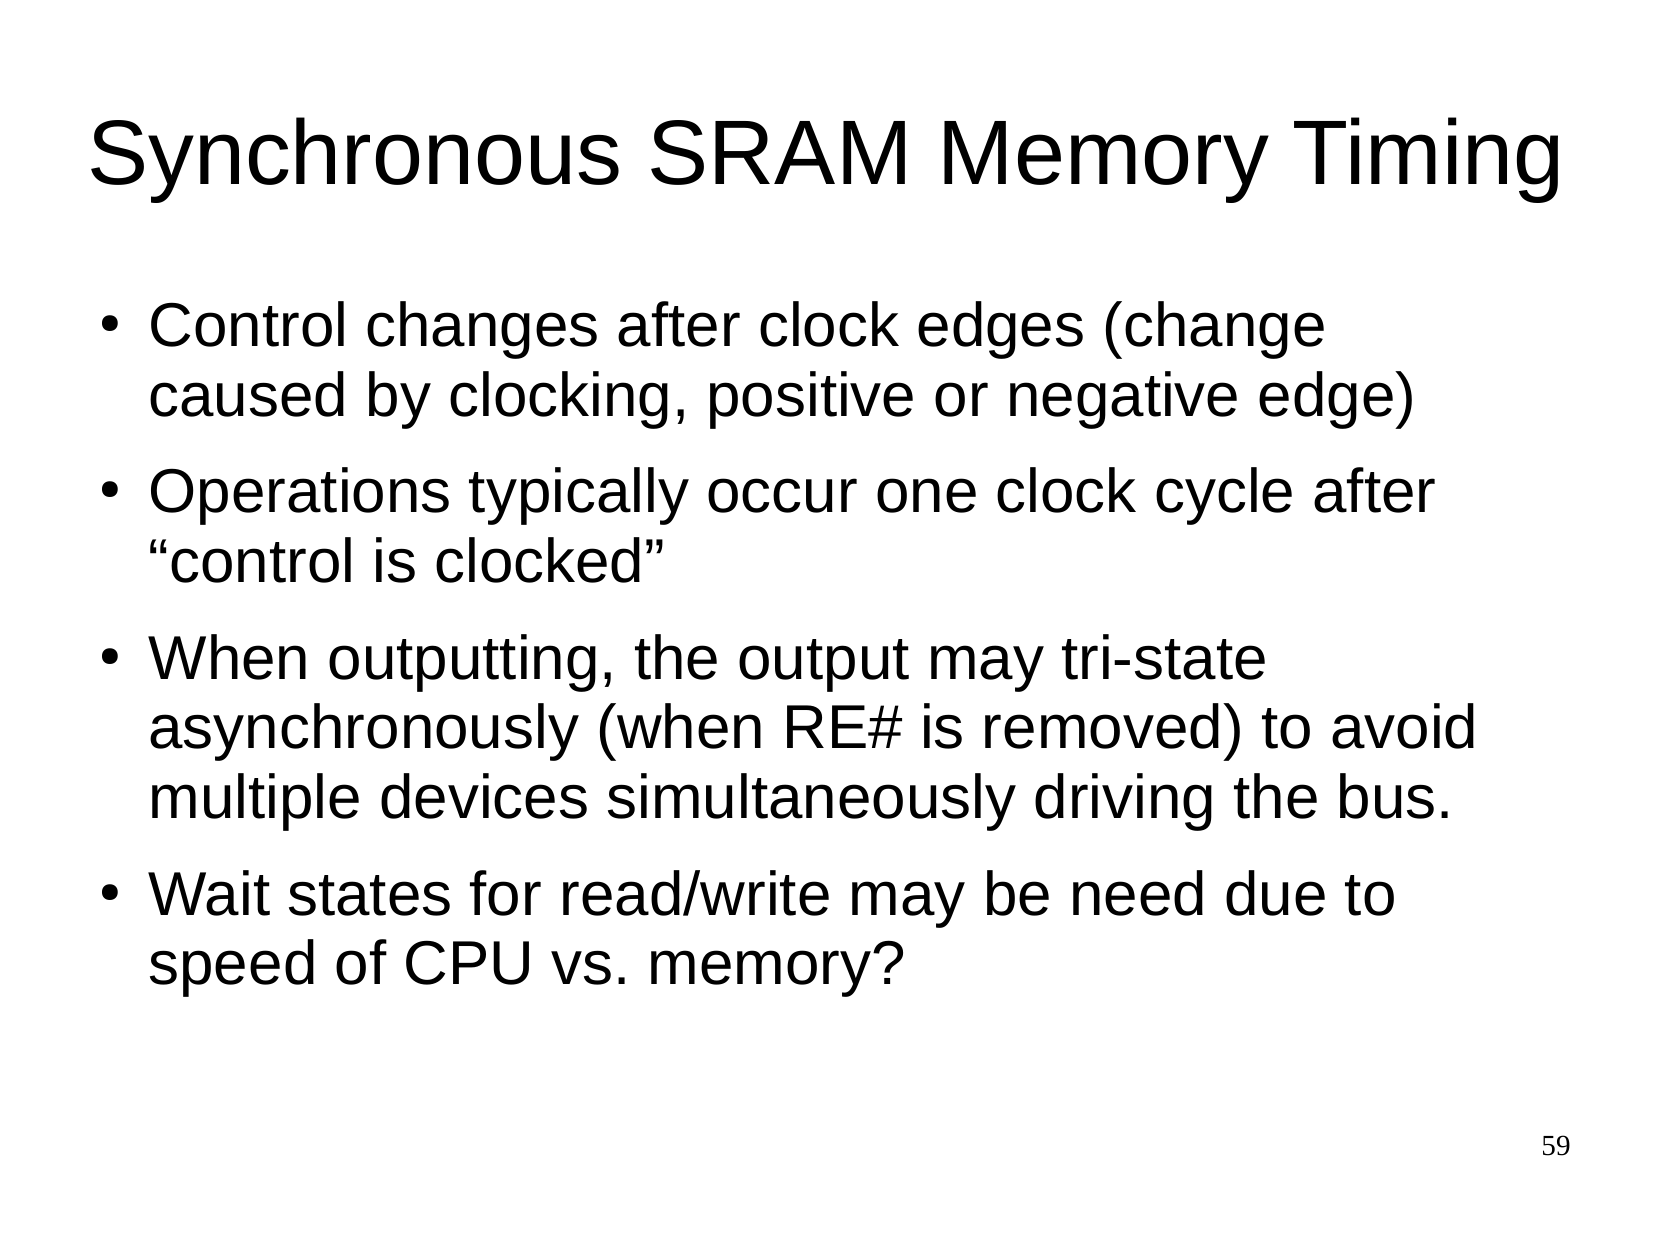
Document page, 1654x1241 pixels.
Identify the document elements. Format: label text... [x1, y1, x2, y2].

list Control changes after clock edges (change caused by clocking, positive or negative edge) Operations typically occur one clock cycle after “control is clocked” When outputting, the output may tri-state asynchronously (when RE# is removed) to avoid multiple devices simultaneously driving the bus. Wait states for read/write may be need due to speed of CPU vs. memory? [82, 290, 1538, 1010]
title Synchronous SRAM Memory Timing [82, 49, 1571, 257]
